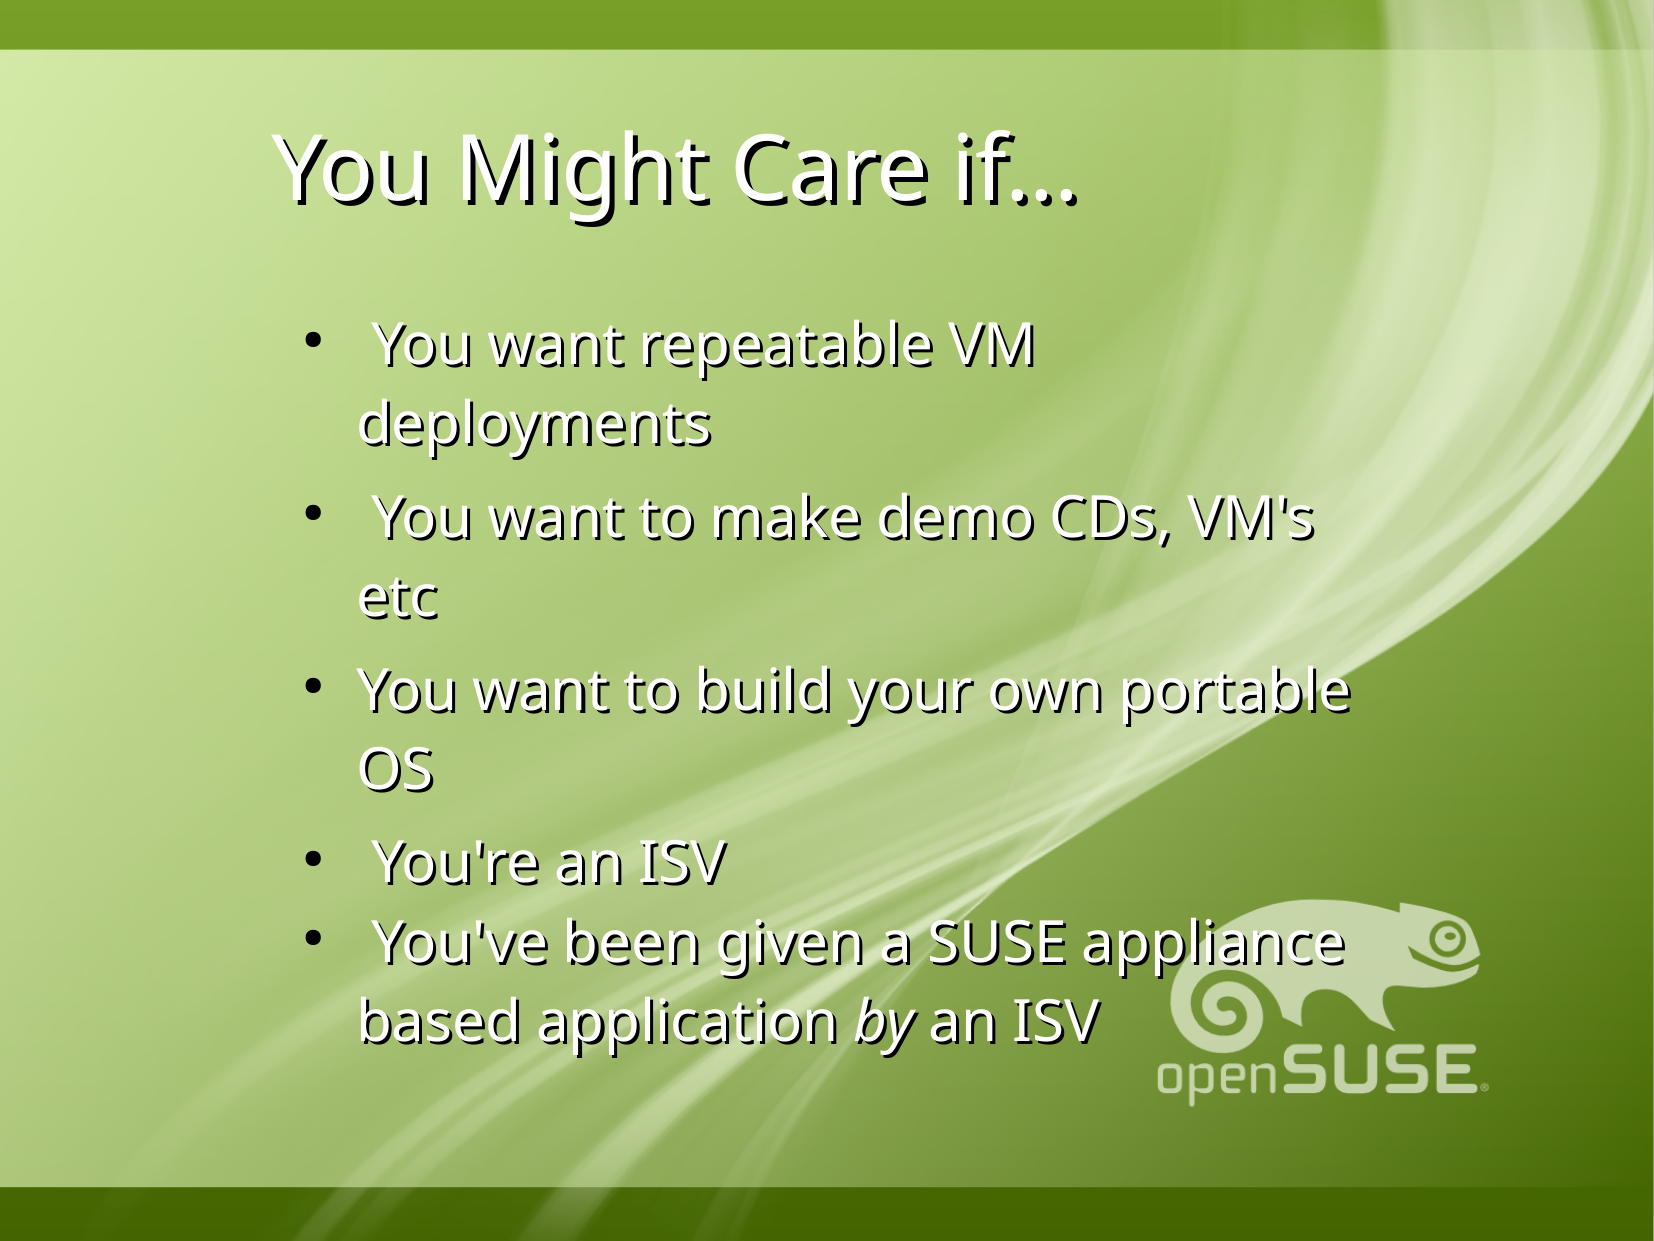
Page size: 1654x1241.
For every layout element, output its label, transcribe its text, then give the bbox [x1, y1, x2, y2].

title You Might Care if... [271, 67, 1553, 263]
picture [0, 0, 1654, 1241]
list You want repeatable VM deployments You want to make demo CDs, VM's etc You want to build your own portable OS You're an ISV You've been given a SUSE appliance based application by an ISV [270, 294, 1418, 1097]
